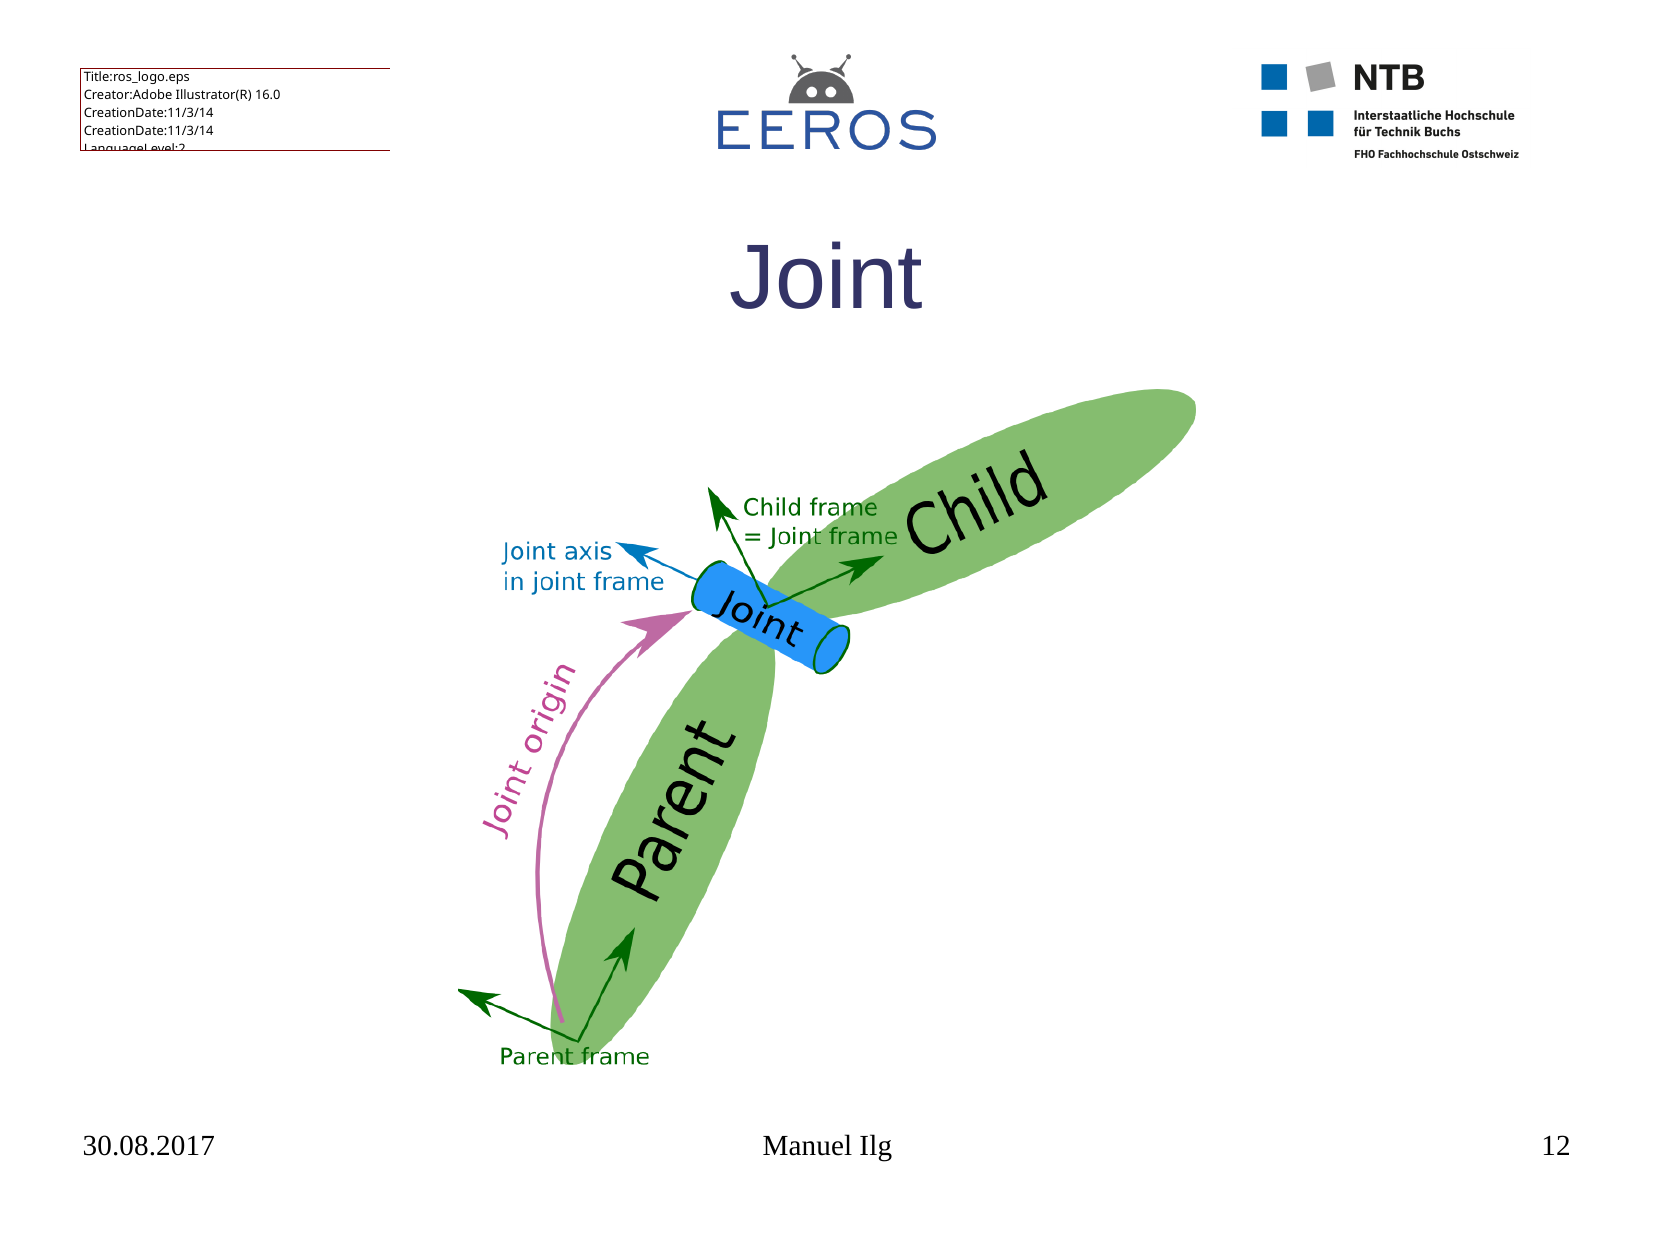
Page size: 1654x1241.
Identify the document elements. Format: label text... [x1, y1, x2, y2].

picture [718, 54, 936, 150]
title Joint [82, 173, 1571, 381]
picture [458, 389, 1196, 1066]
picture [1232, 48, 1531, 168]
